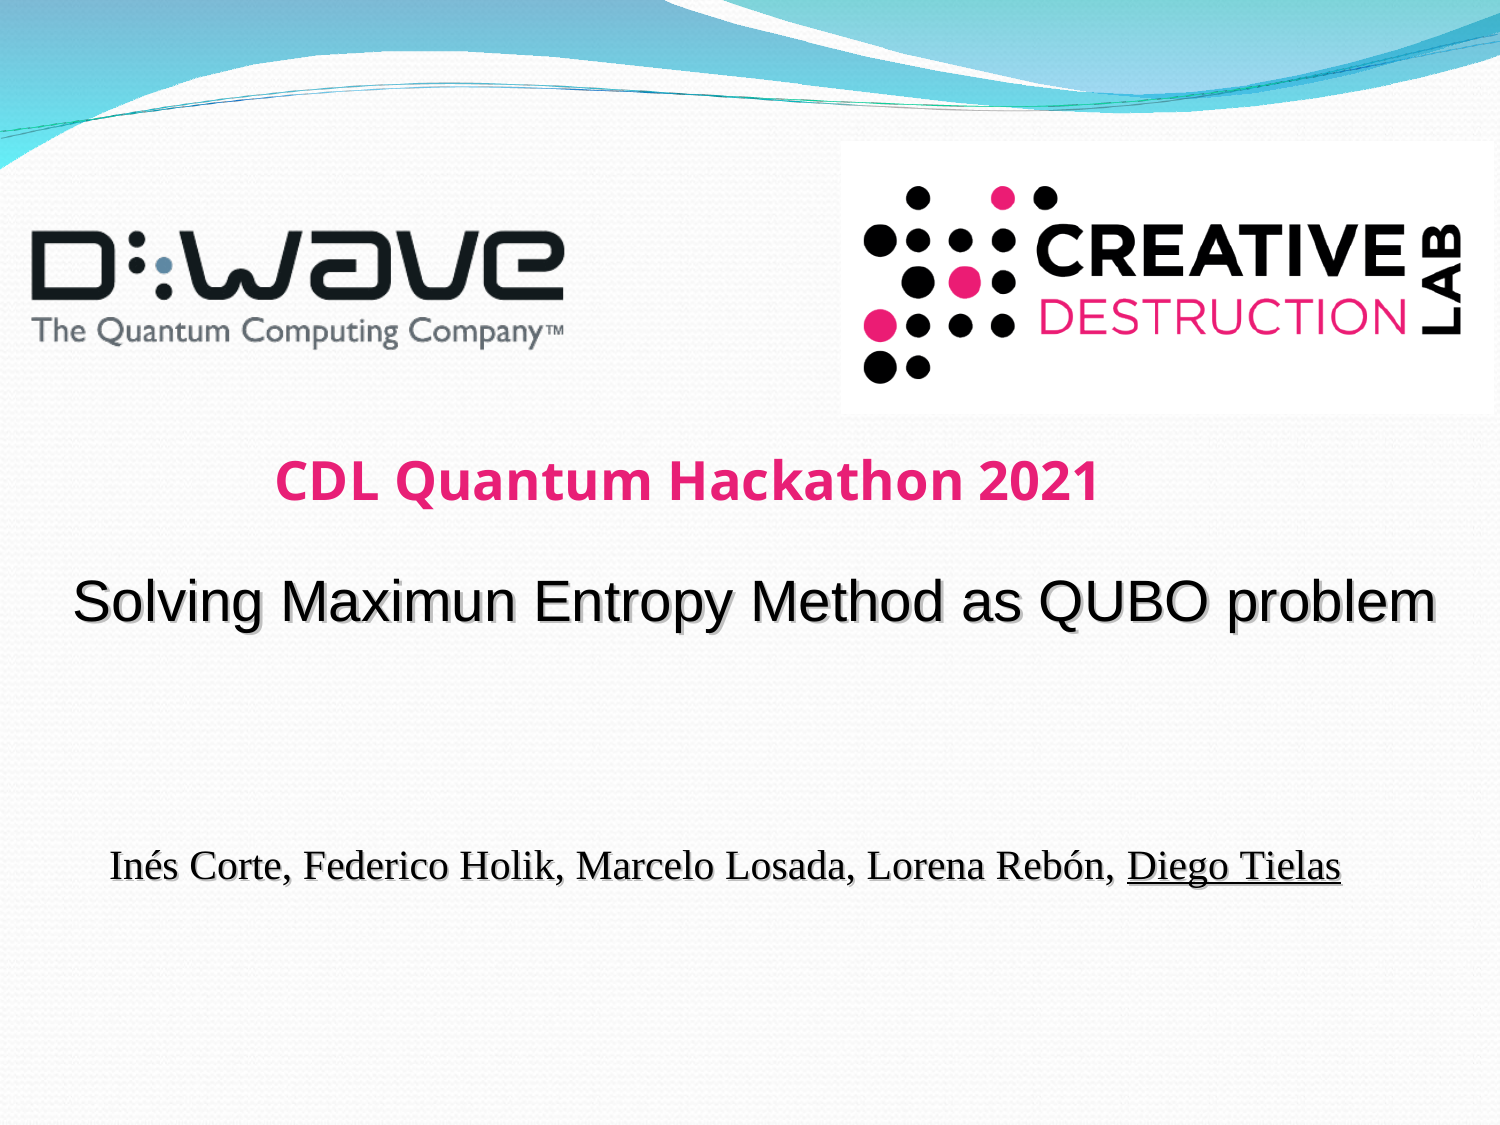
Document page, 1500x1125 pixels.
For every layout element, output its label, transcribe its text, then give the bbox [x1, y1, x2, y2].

text_box Solving Maximun Entropy Method as QUBO problem [47, 555, 1465, 638]
text_box CDL Quantum Hackathon 2021 [259, 438, 1288, 544]
picture [0, 0, 1500, 1125]
text_box Inés Corte, Federico Holik, Marcelo Losada, Lorena Rebón, Diego Tielas [94, 767, 1371, 1038]
